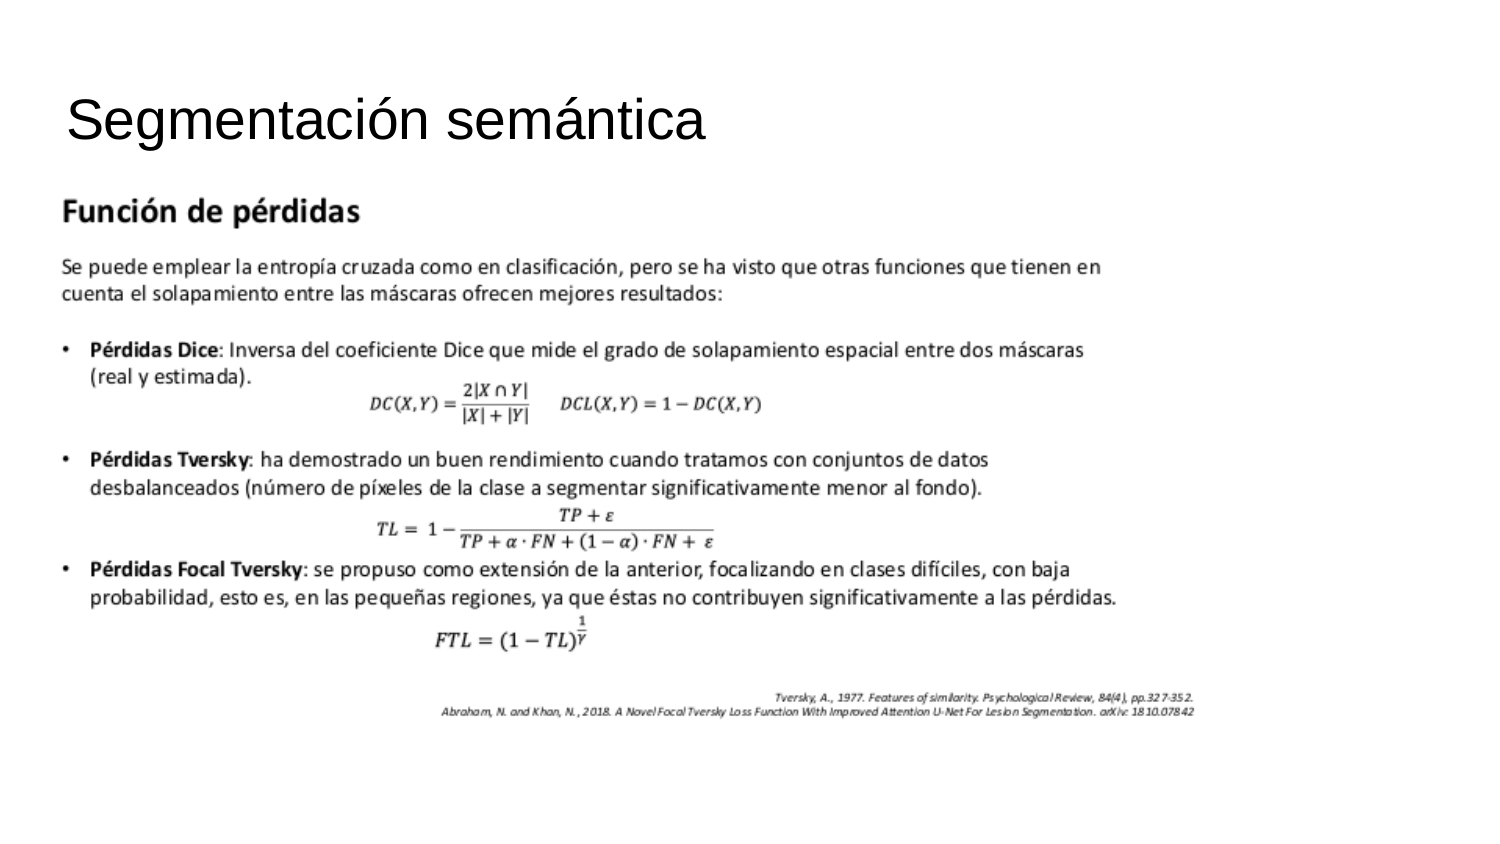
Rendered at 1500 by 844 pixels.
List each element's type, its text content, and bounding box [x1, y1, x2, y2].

title Segmentación semántica [51, 72, 1449, 167]
picture [51, 188, 1202, 727]
